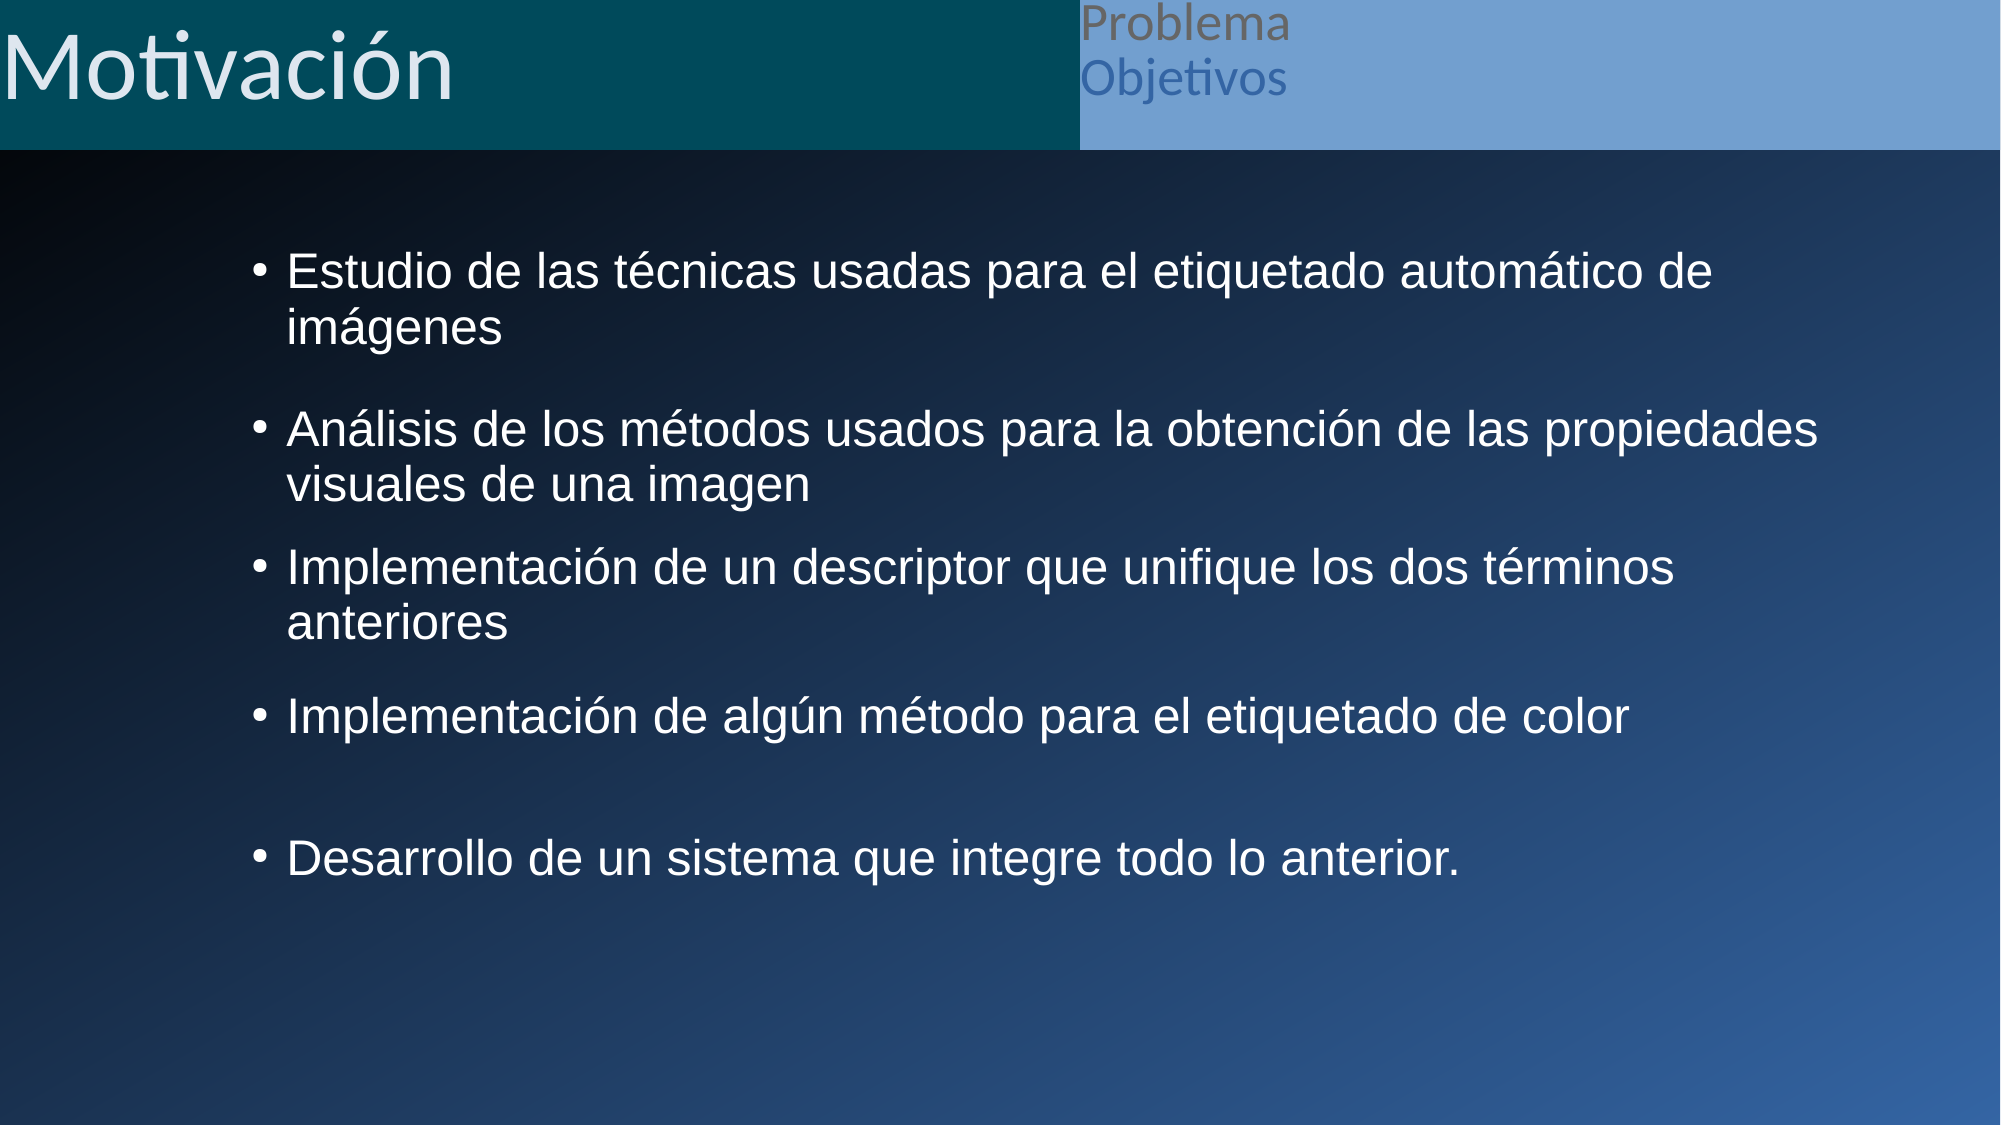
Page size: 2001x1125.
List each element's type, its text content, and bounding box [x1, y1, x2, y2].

text_box Estudio de las técnicas usadas para el etiquetado automático de imágenes [236, 236, 1890, 363]
text_box Implementación de un descriptor que unifique los dos términos anteriores [236, 531, 1890, 658]
title Motivación [0, 0, 1080, 150]
text_box Implementación de algún método para el etiquetado de color [236, 680, 1890, 780]
title Problema Objetivos [1080, 0, 2001, 150]
text_box Análisis de los métodos usados para la obtención de las propiedades visuales de una imagen [236, 393, 1890, 520]
text_box Desarrollo de un sistema que integre todo lo anterior. [236, 822, 1890, 922]
